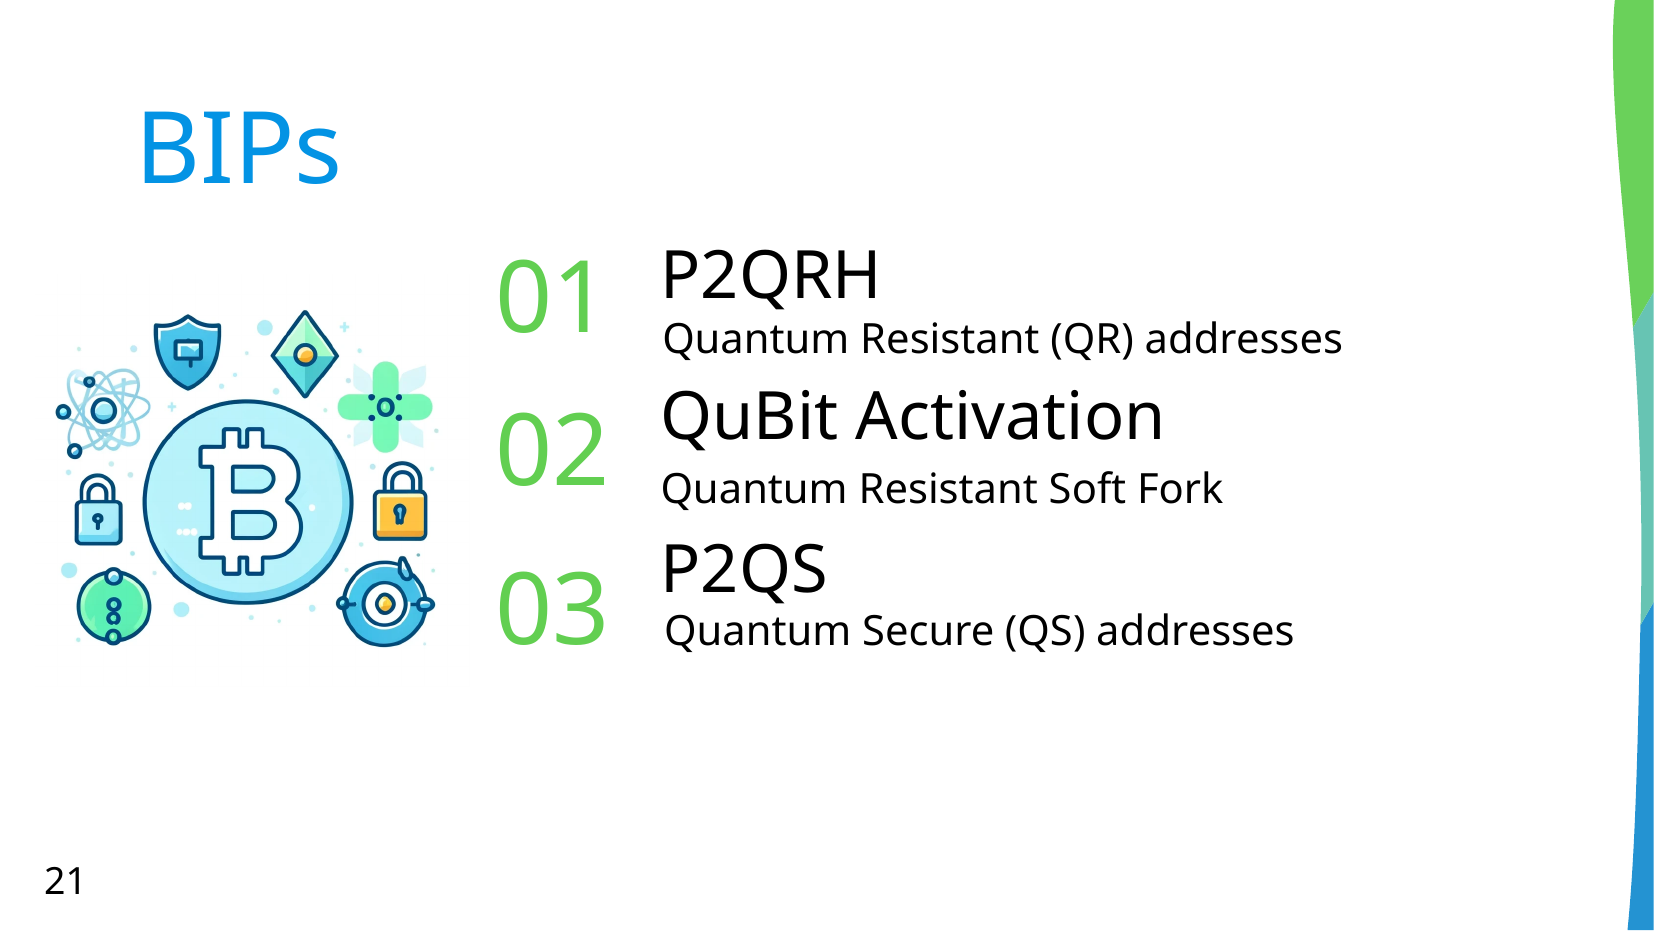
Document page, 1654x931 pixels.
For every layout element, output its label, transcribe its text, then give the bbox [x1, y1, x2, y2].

text_box P2QRH [749, 255, 781, 293]
text_box P2QRH [645, 224, 1411, 320]
text_box BIPs [120, 76, 1220, 212]
text_box P2QS [749, 549, 781, 587]
text_box 01 [480, 224, 637, 360]
text_box 03 [480, 537, 637, 672]
text_box <number> [29, 847, 395, 931]
text_box 02 [480, 378, 637, 513]
text_box Quantum Resistant (QR) addresses [647, 304, 1575, 370]
text_box Quantum Secure (QS) addresses [649, 596, 1654, 662]
text_box P2QS [645, 518, 1411, 614]
text_box Quantum Resistant Soft Fork [645, 454, 1411, 518]
text_box QuBit Activation [645, 365, 1411, 454]
picture [35, 274, 470, 687]
